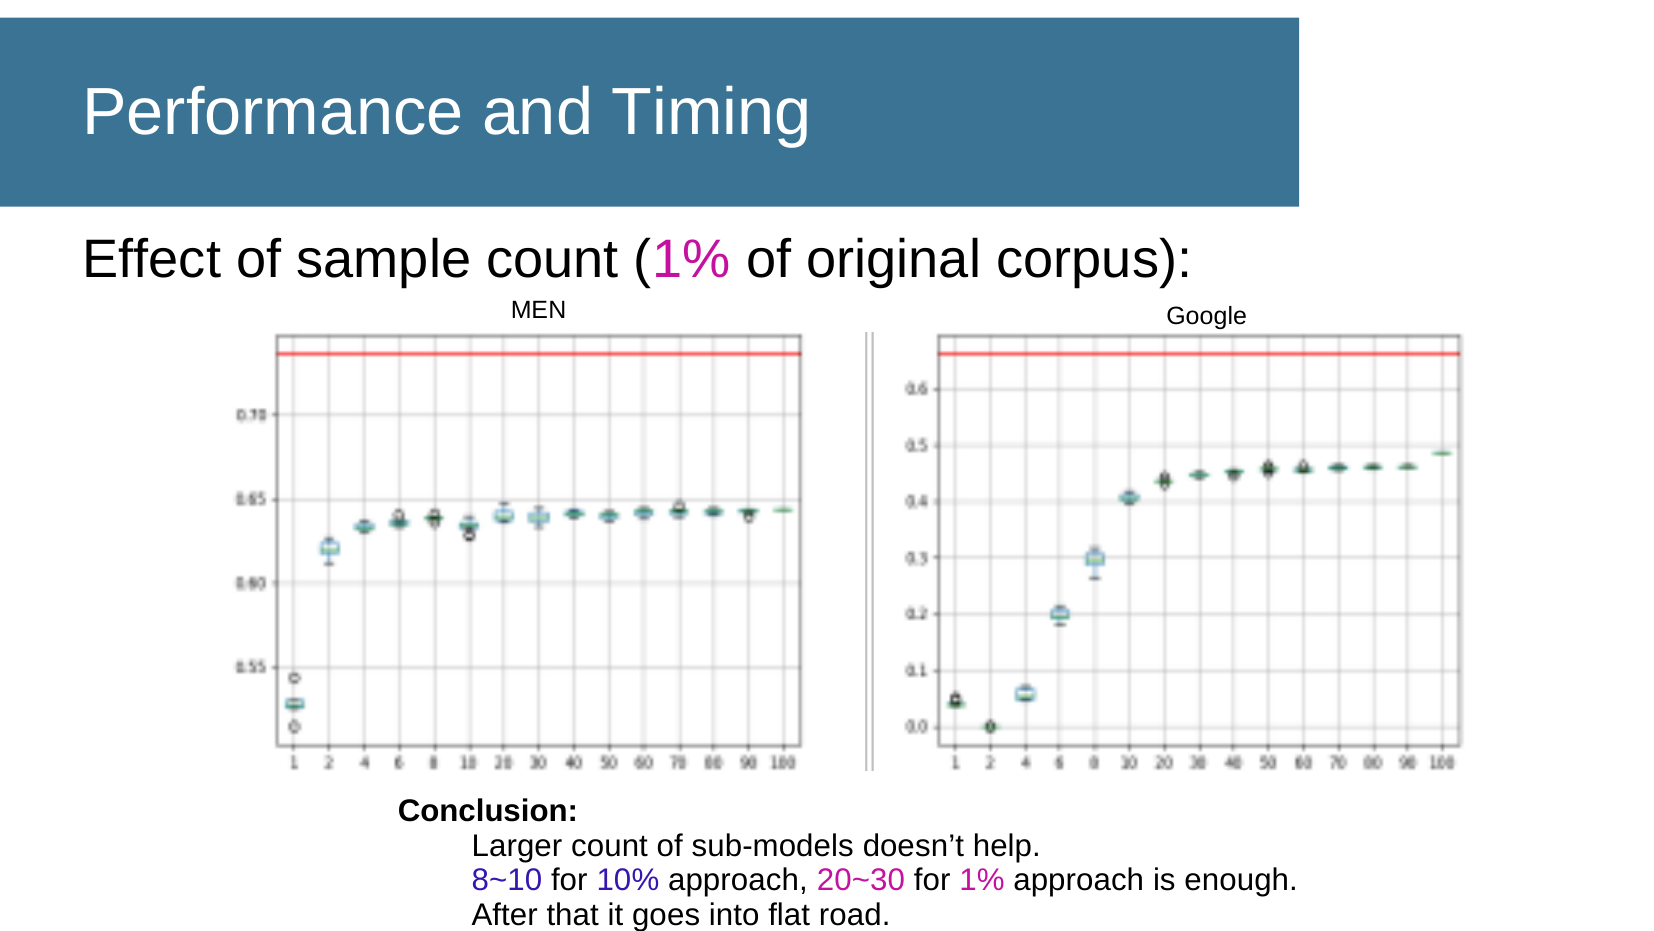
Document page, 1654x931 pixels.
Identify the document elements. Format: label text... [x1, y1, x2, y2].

text_box Conclusion: Larger count of sub-models doesn’t help. 8~10 for 10% approach, 20~30 for 1% approach is enough. After that it goes into flat road. [383, 785, 1314, 931]
title Performance and Timing [82, 35, 1234, 189]
picture [212, 332, 1465, 771]
text_box MEN [496, 289, 582, 332]
list Effect of sample count (1% of original corpus): [82, 224, 1571, 764]
text_box Google [1151, 295, 1263, 338]
